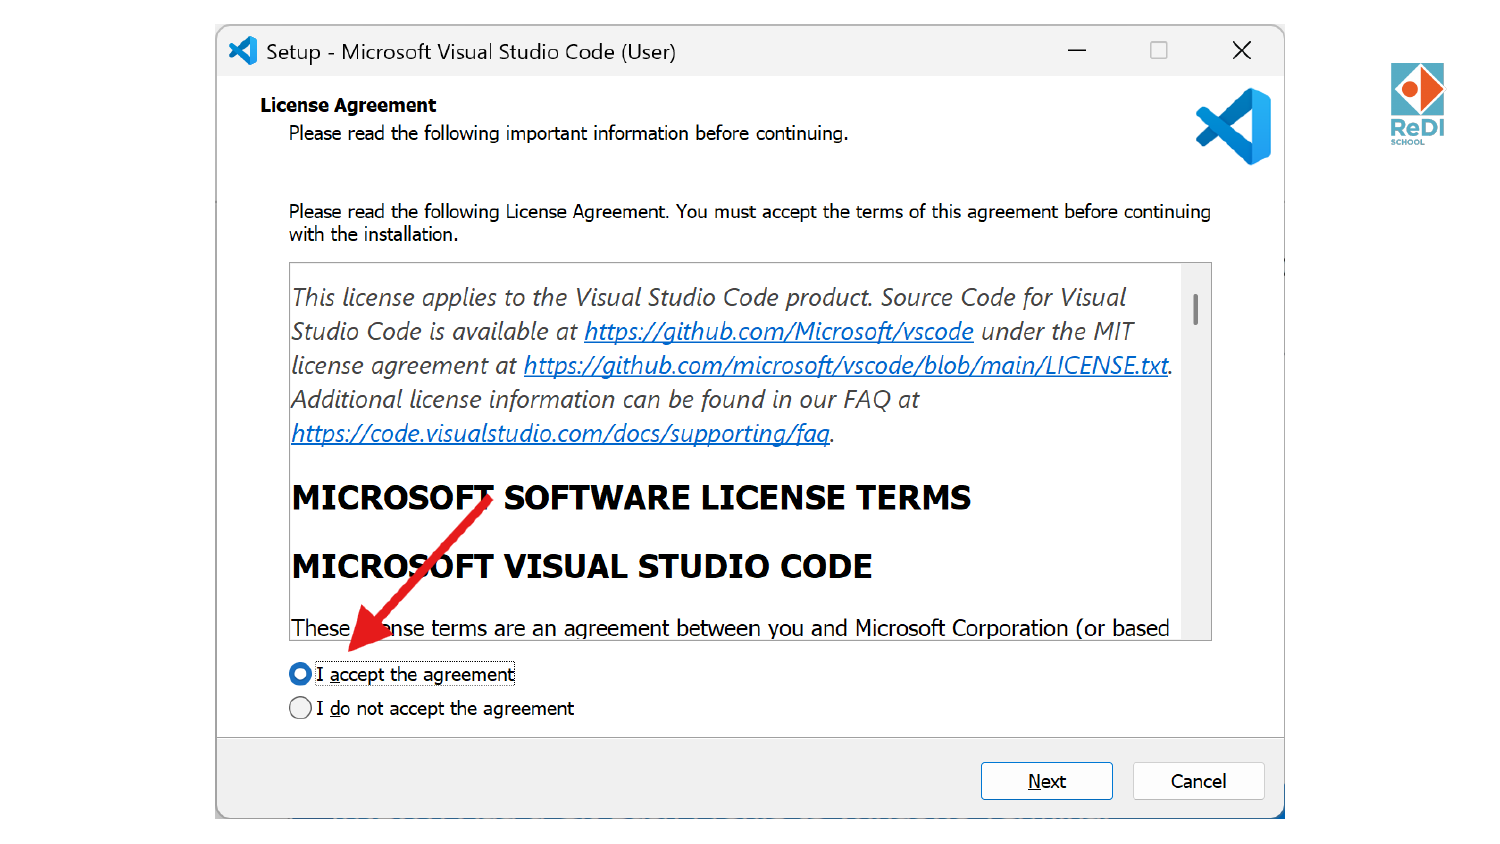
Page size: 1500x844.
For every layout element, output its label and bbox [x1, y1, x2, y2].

picture [215, 24, 1285, 819]
picture [1391, 63, 1447, 145]
